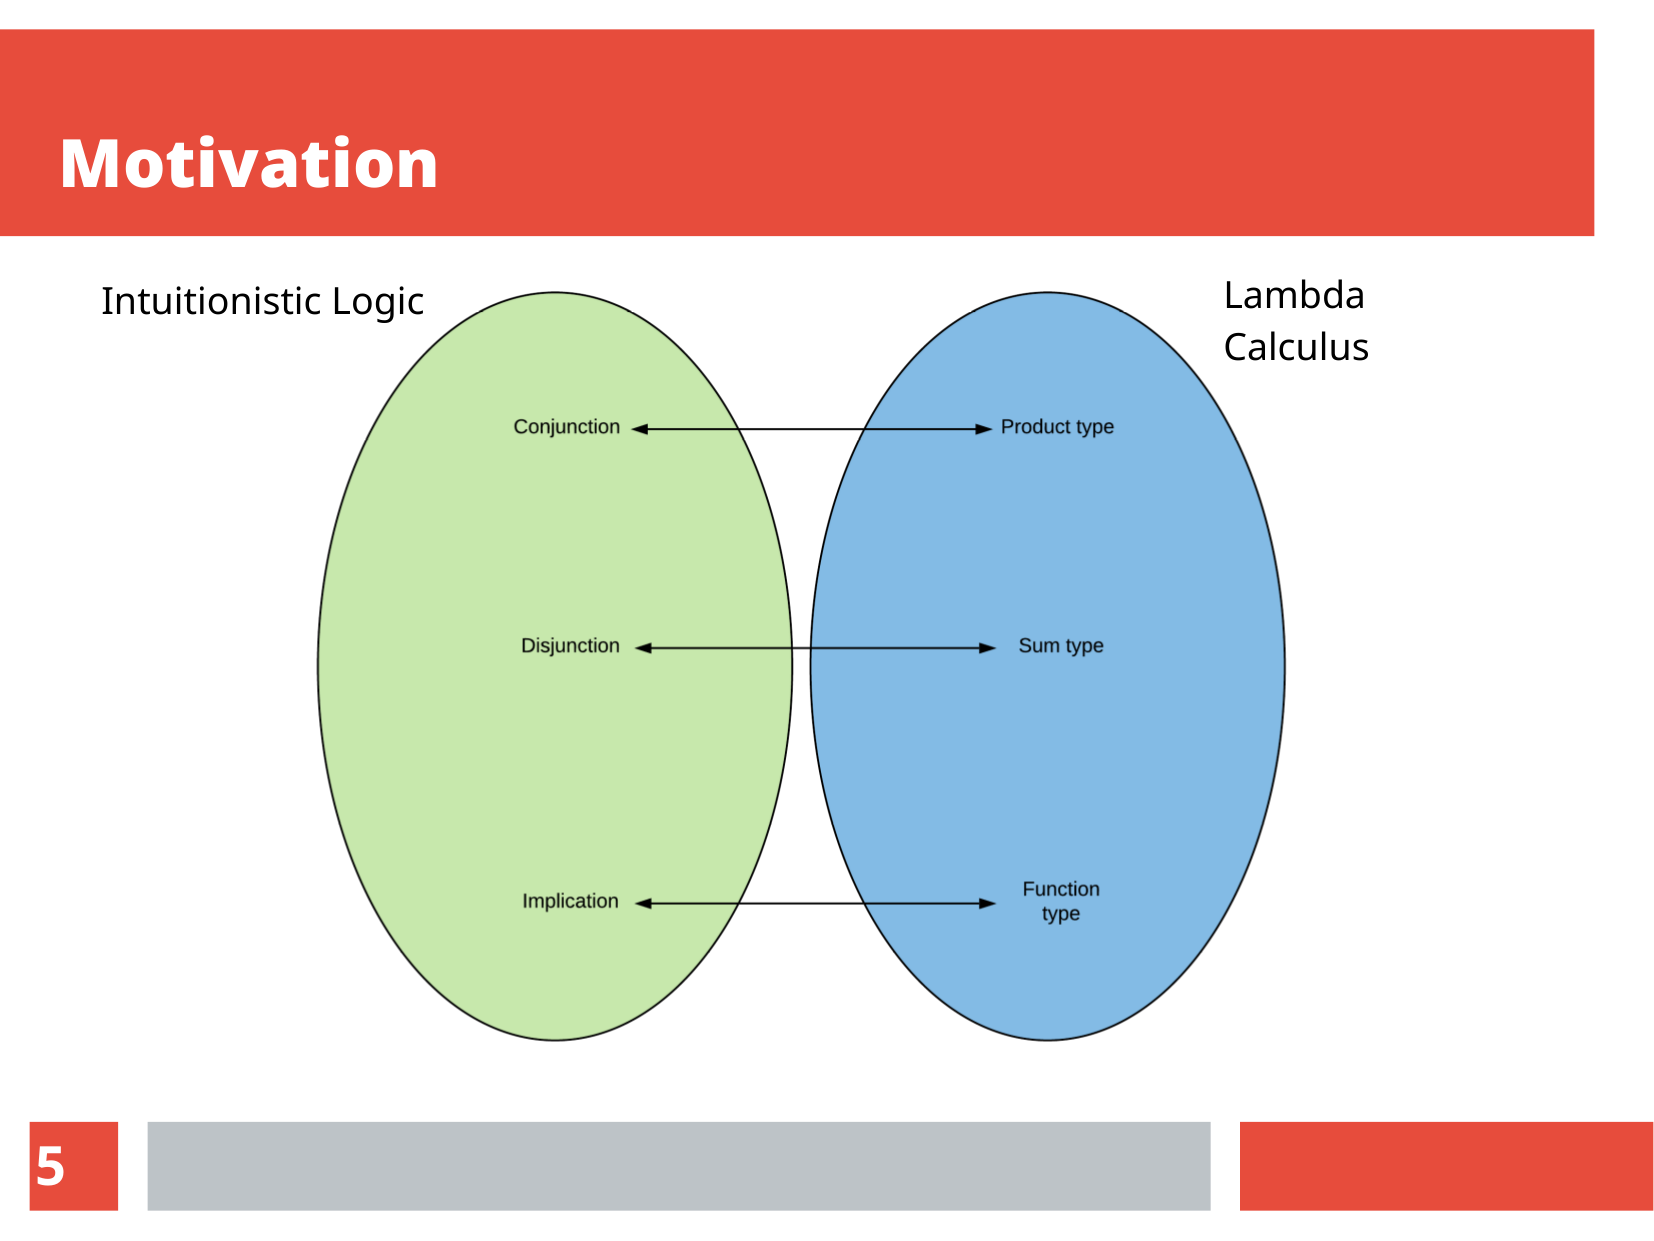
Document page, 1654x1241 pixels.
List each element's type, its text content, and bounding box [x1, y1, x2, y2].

text_box 5 [20, 1119, 254, 1210]
title Motivation [59, 58, 1595, 183]
text_box Lambda Calculus [1208, 261, 1402, 364]
picture [26, 183, 1632, 1241]
text_box Intuitionistic Logic [86, 267, 458, 326]
